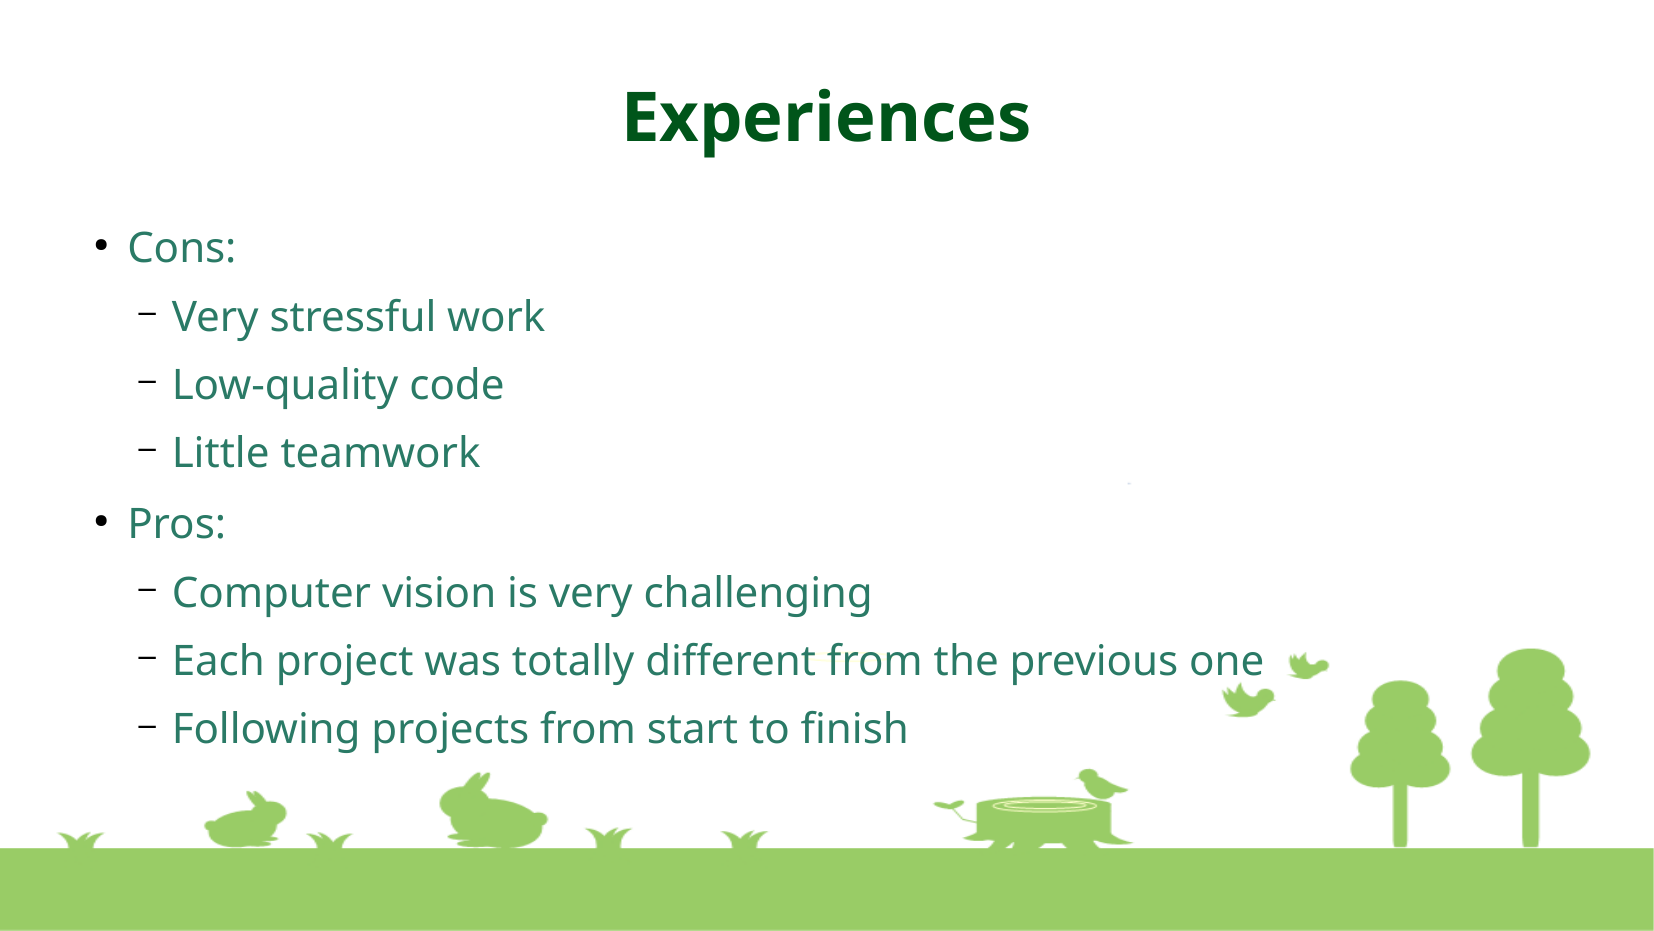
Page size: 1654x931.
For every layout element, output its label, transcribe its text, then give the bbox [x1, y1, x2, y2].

title Experiences [82, 37, 1571, 193]
picture [0, 0, 1654, 931]
list Cons: Very stressful work Low-quality code Little teamwork Pros: Computer vision is very challenging Each project was totally different from the previous one Following projects from start to finish [82, 217, 1571, 758]
